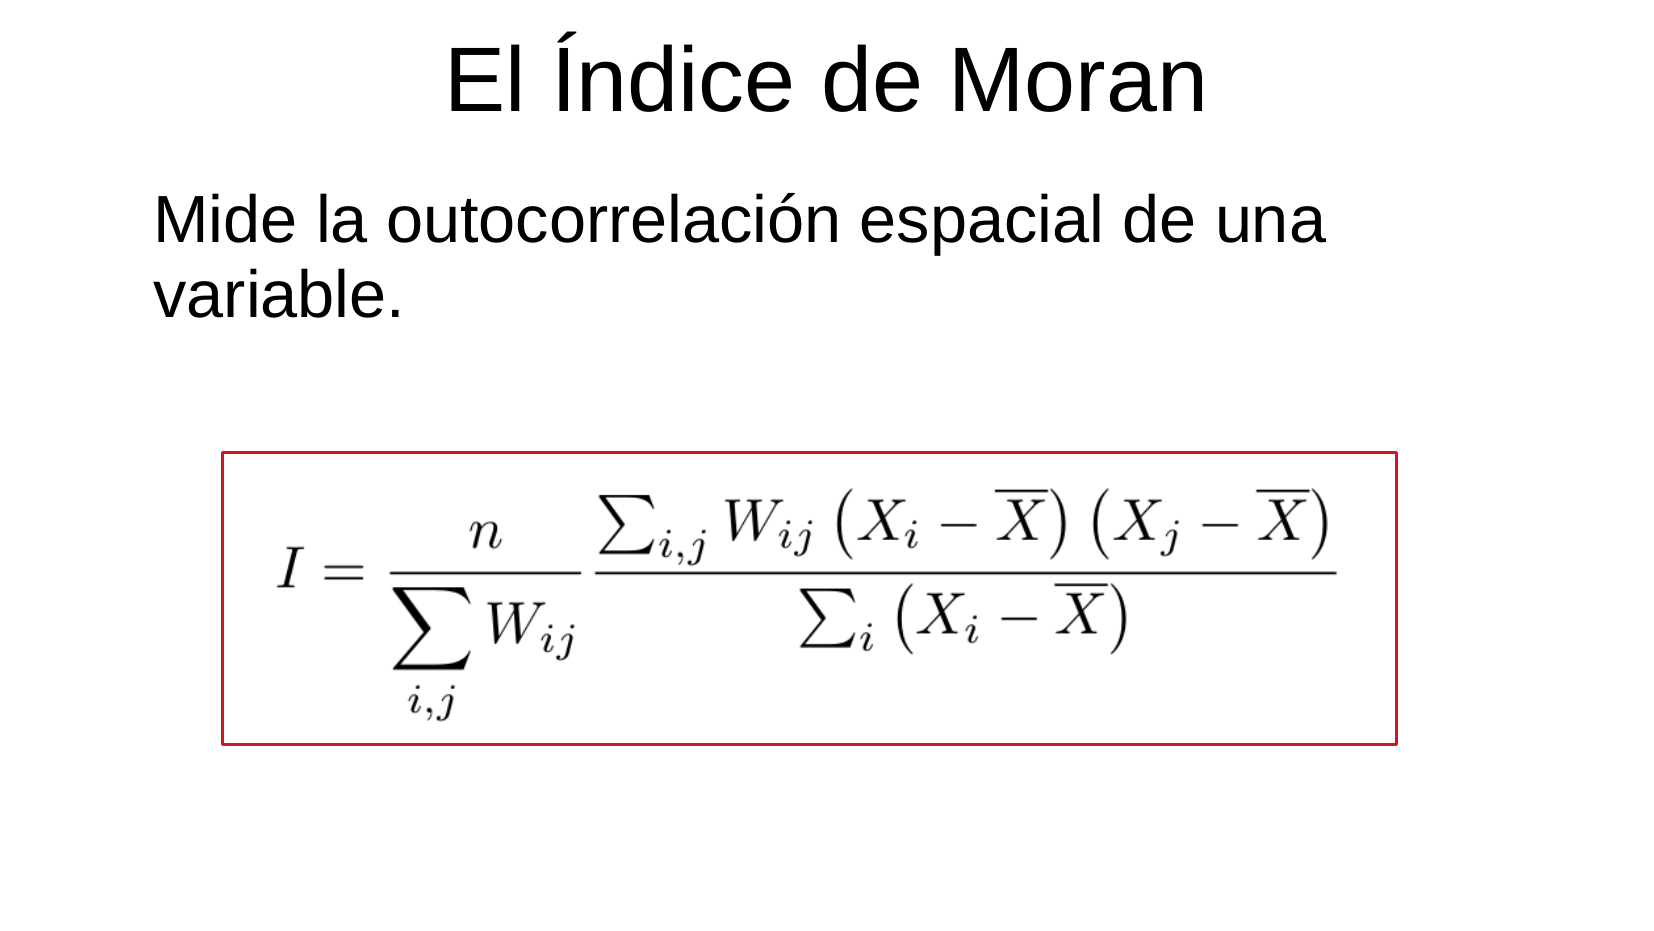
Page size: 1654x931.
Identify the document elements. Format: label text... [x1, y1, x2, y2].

list Mide la outocorrelación espacial de una variable. [82, 182, 1571, 722]
picture [224, 453, 1396, 743]
title El Índice de Moran [82, 1, 1571, 157]
